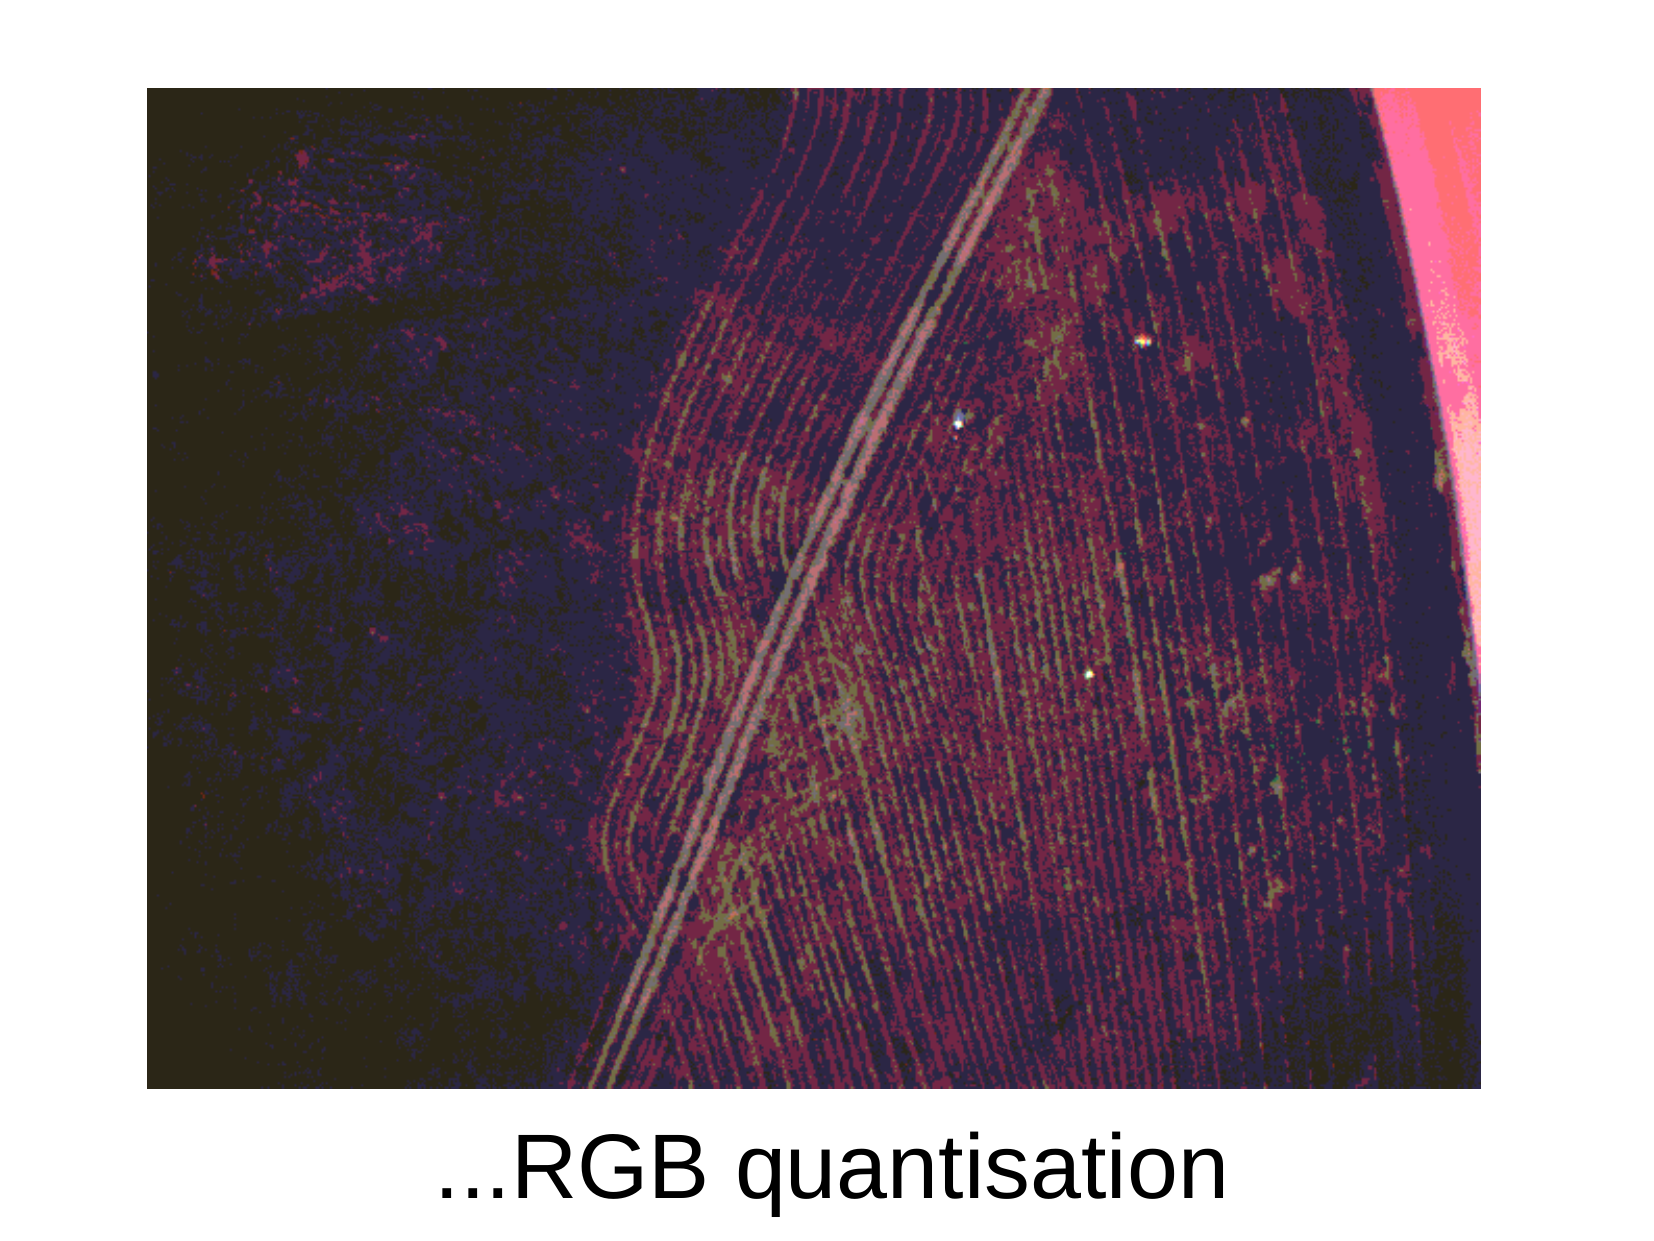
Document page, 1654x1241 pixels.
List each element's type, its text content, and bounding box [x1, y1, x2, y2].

title ...RGB quantisation [88, 1115, 1577, 1218]
picture [147, 88, 1481, 1089]
